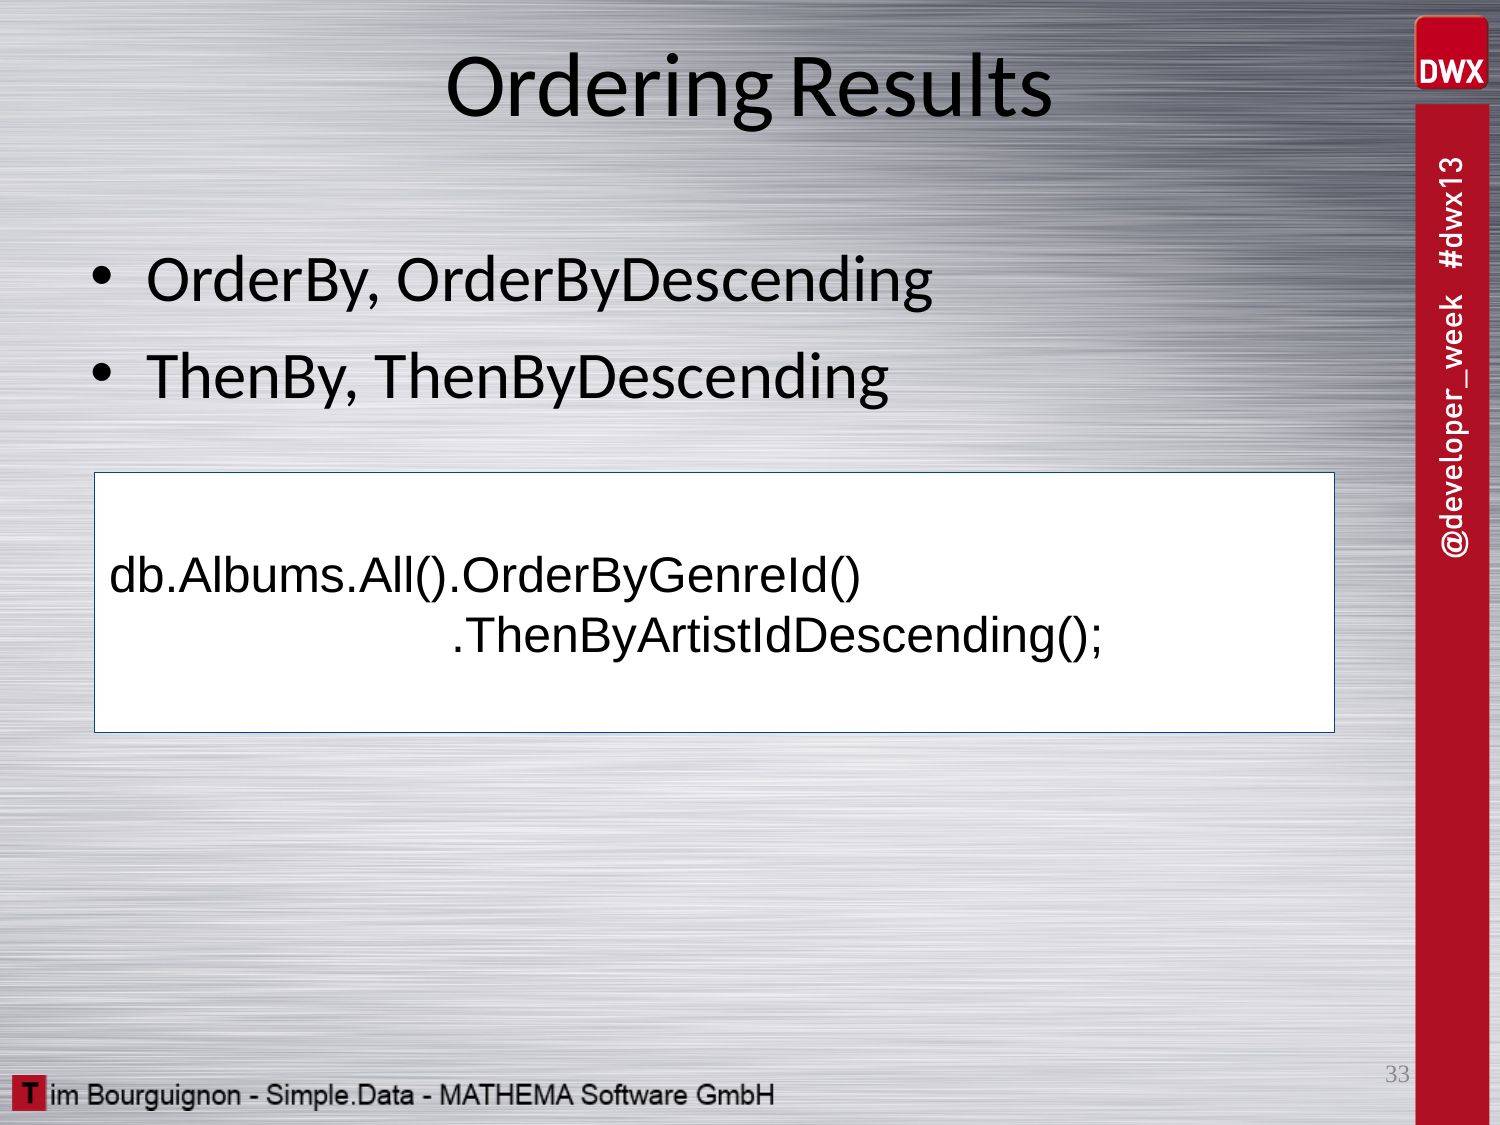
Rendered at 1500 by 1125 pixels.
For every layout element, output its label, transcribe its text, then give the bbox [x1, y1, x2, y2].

picture [0, 0, 1500, 1125]
text_box db.Albums.All().OrderByGenreId() .ThenByArtistIdDescending(); [94, 472, 1335, 733]
title Ordering Results [75, 0, 1426, 174]
list OrderBy, OrderByDescending ThenBy, ThenByDescending [75, 227, 1426, 970]
